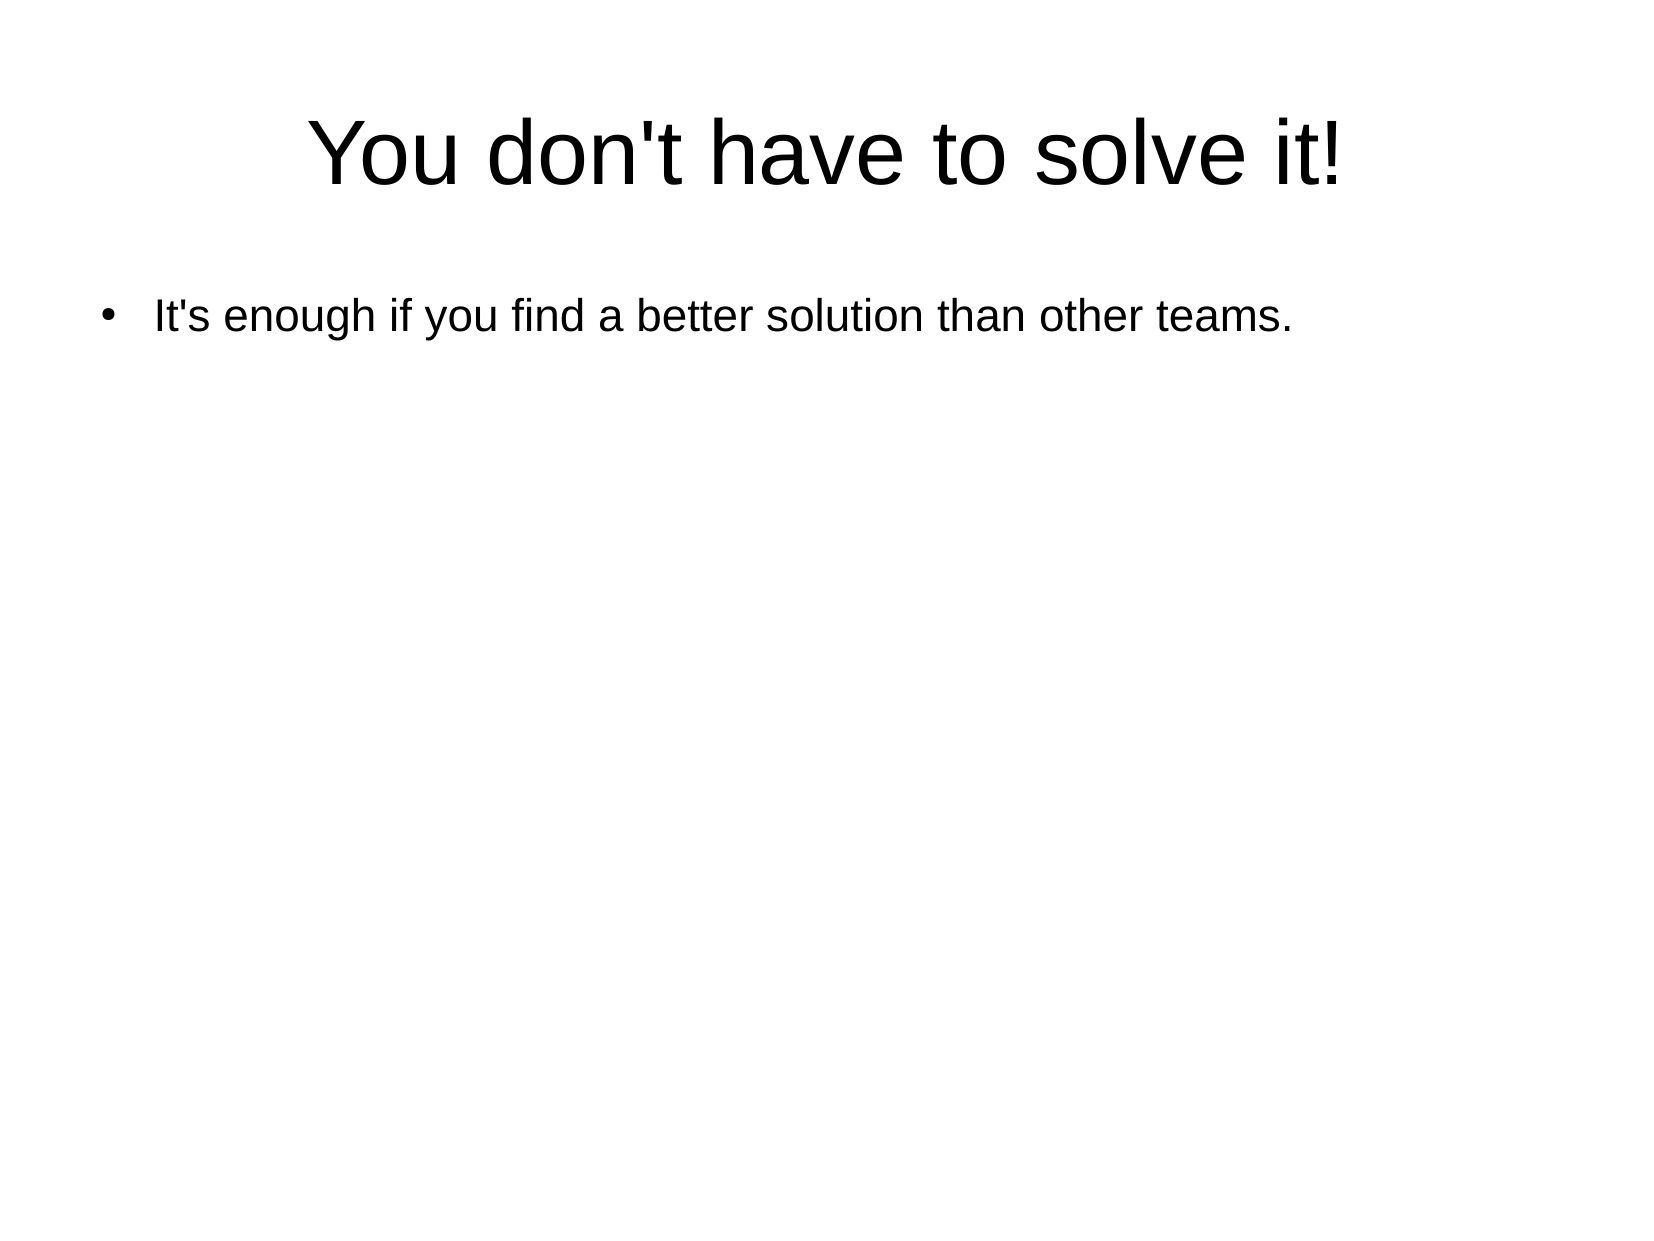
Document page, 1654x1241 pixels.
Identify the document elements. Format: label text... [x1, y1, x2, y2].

title You don't have to solve it! [82, 49, 1571, 257]
list It's enough if you find a better solution than other teams. [82, 290, 1571, 1010]
